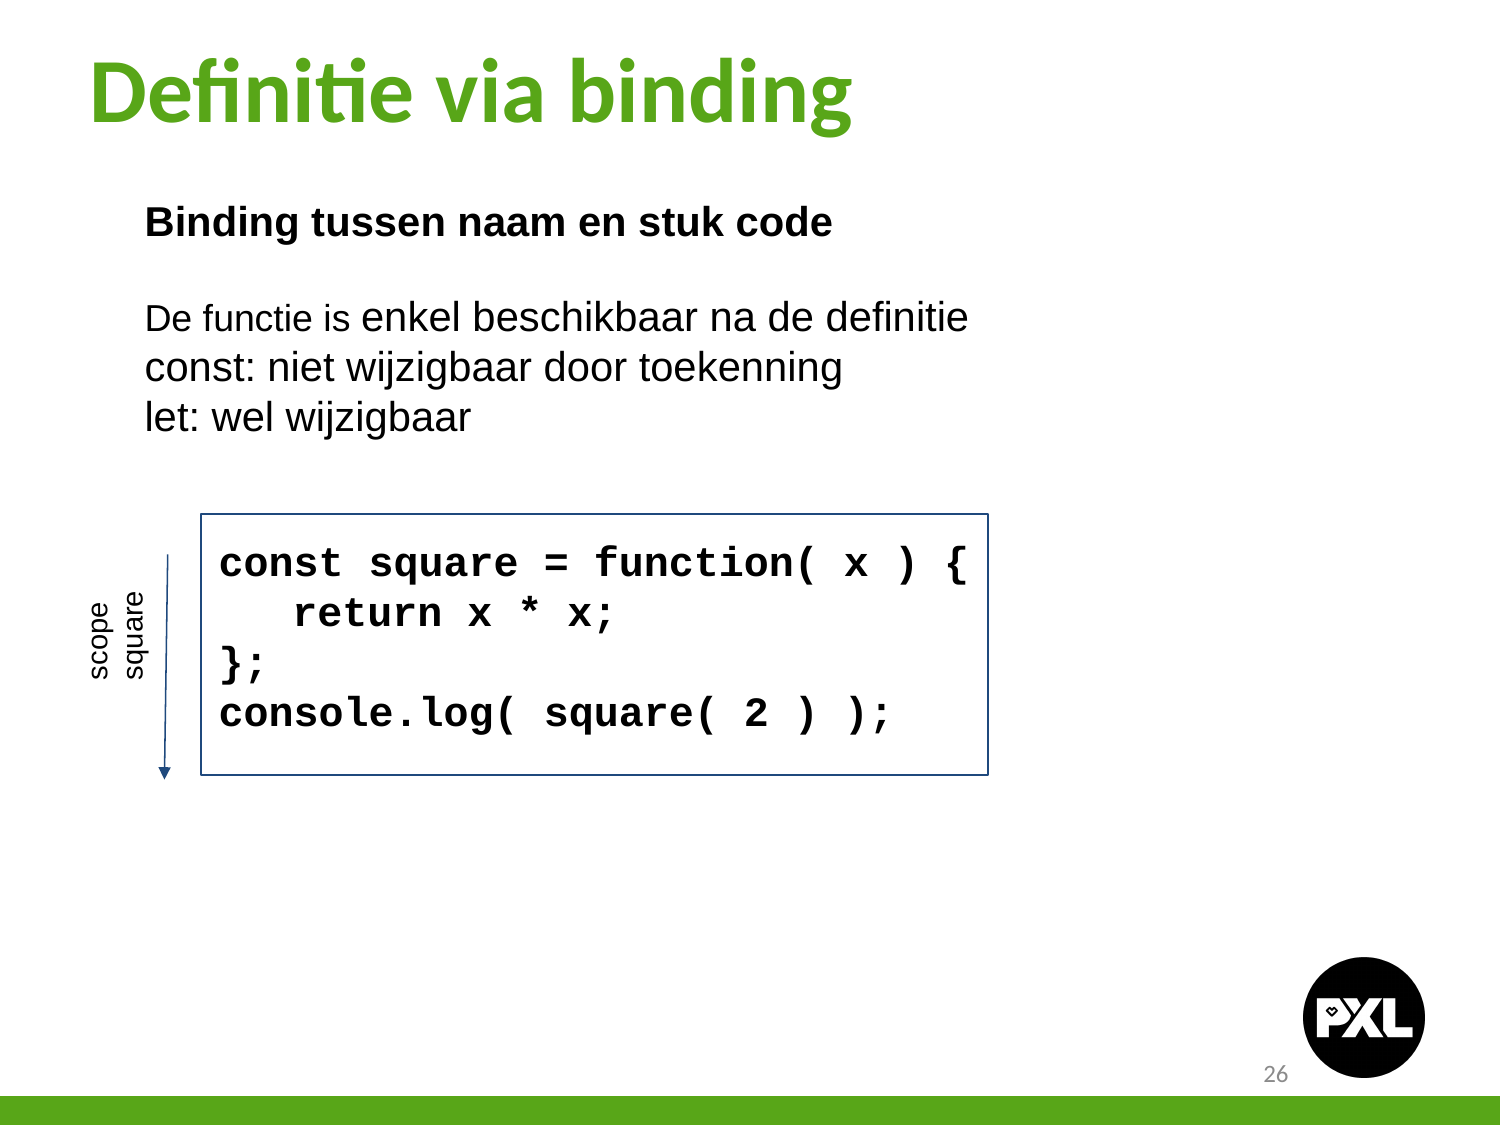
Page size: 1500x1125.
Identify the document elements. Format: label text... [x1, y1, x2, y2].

text_box Binding tussen naam en stuk code De functie is enkel beschikbaar na de definitie const: niet wijzigbaar door toekenning let: wel wijzigbaar const square = function( x ) { return x * x; }; console.log( square( 2 ) ); [129, 187, 1418, 1125]
text_box scope square [63, 547, 106, 696]
picture [1418, 957, 1425, 1078]
text_box Definitie via binding [75, 23, 1425, 211]
